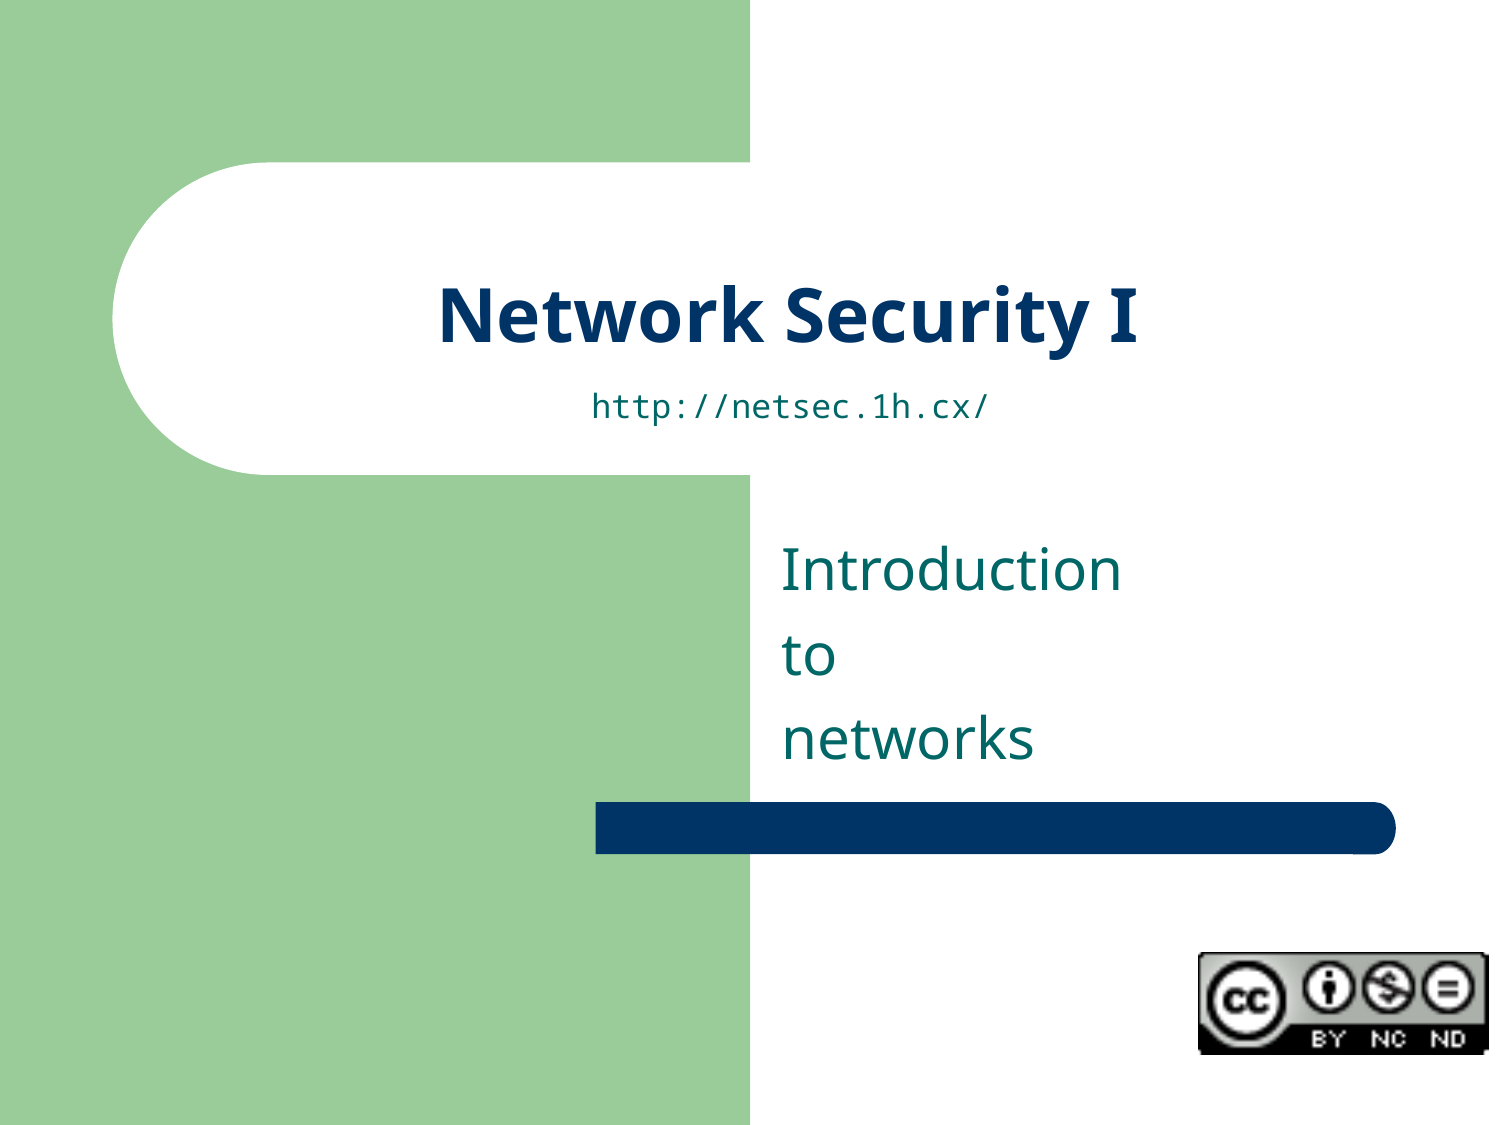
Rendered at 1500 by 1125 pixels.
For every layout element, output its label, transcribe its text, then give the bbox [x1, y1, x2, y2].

picture [1198, 952, 1489, 1055]
title Network Security I [112, 162, 1463, 475]
subtitle Introduction to networks [766, 480, 1426, 780]
text_box http://netsec.1h.cx/ [383, 373, 1199, 433]
